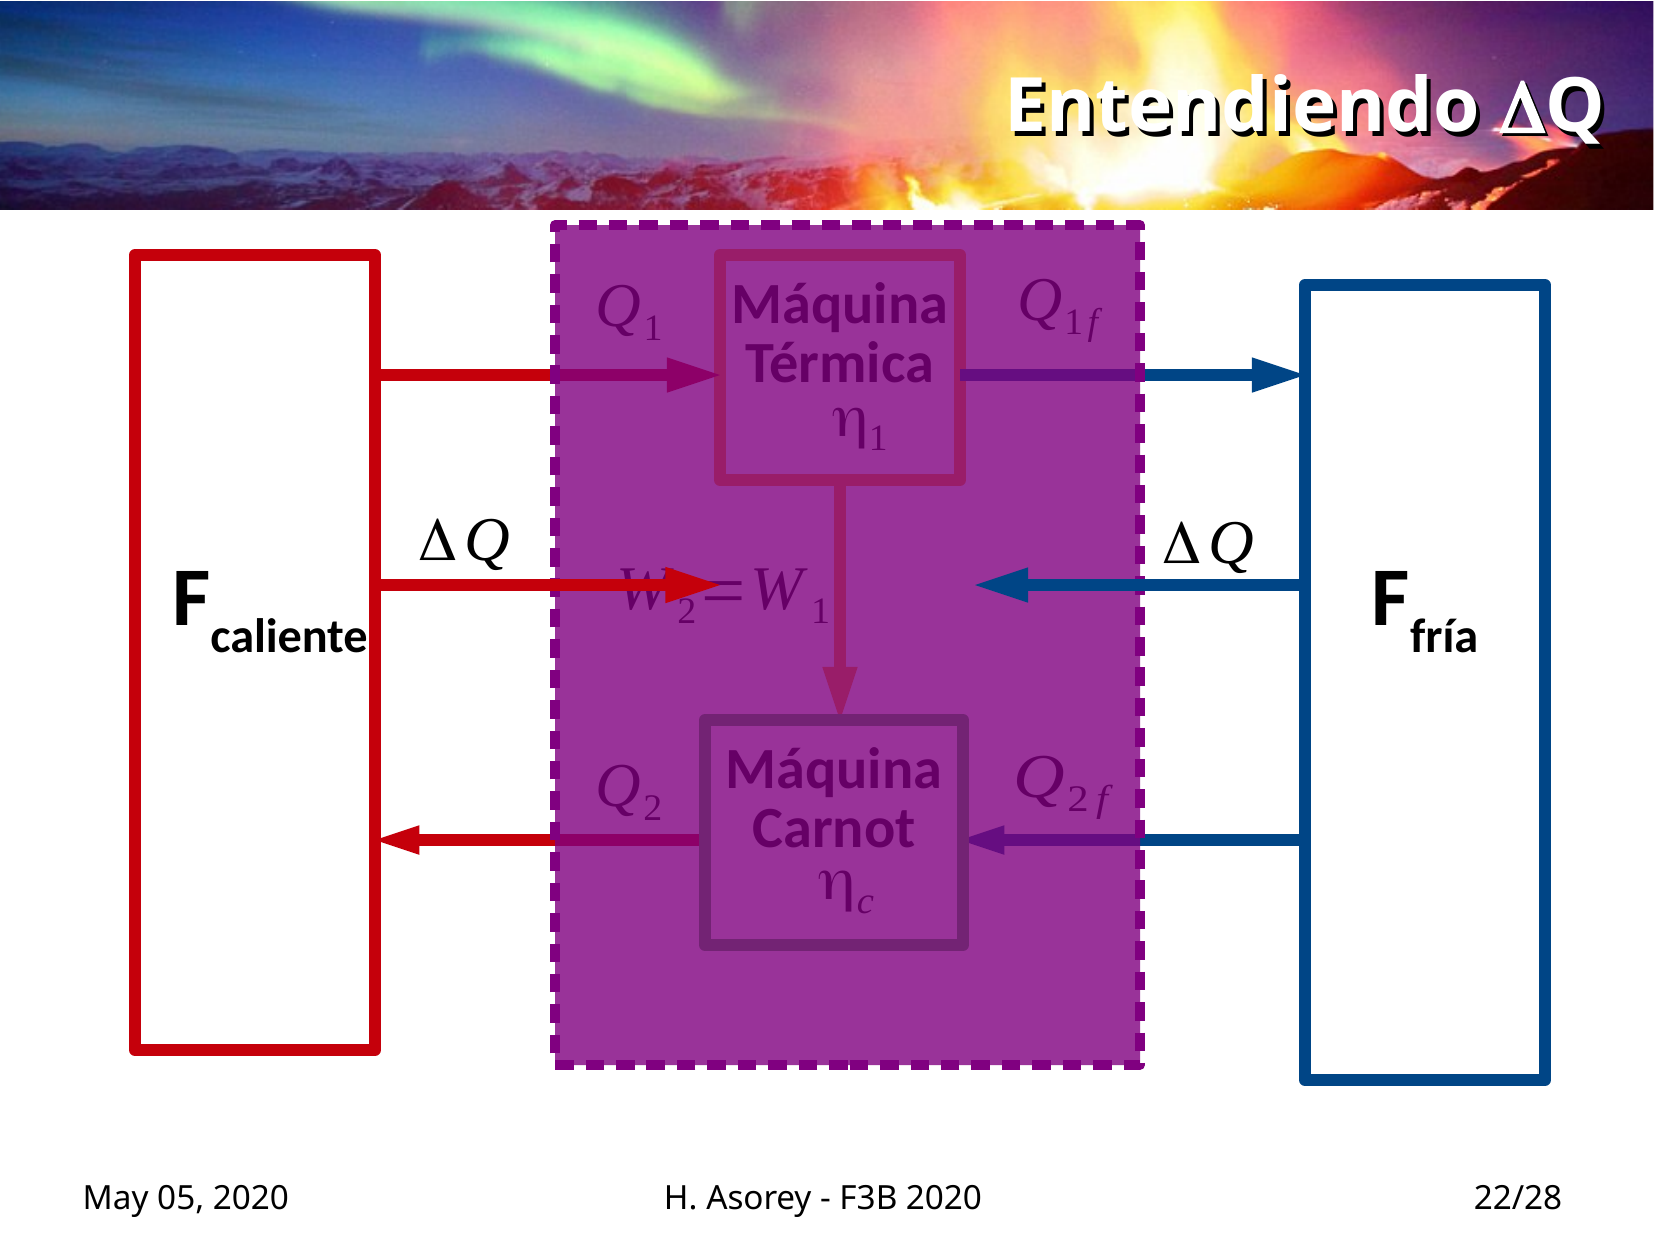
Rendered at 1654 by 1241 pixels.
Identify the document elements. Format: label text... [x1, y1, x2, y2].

text_box Ffría [1305, 555, 1546, 691]
text_box [555, 225, 1141, 1066]
chart [410, 503, 520, 573]
chart [1155, 506, 1264, 576]
title Entendiendo DQ [45, 15, 1606, 191]
text_box Fcaliente [150, 555, 391, 691]
picture [0, 1, 1654, 210]
